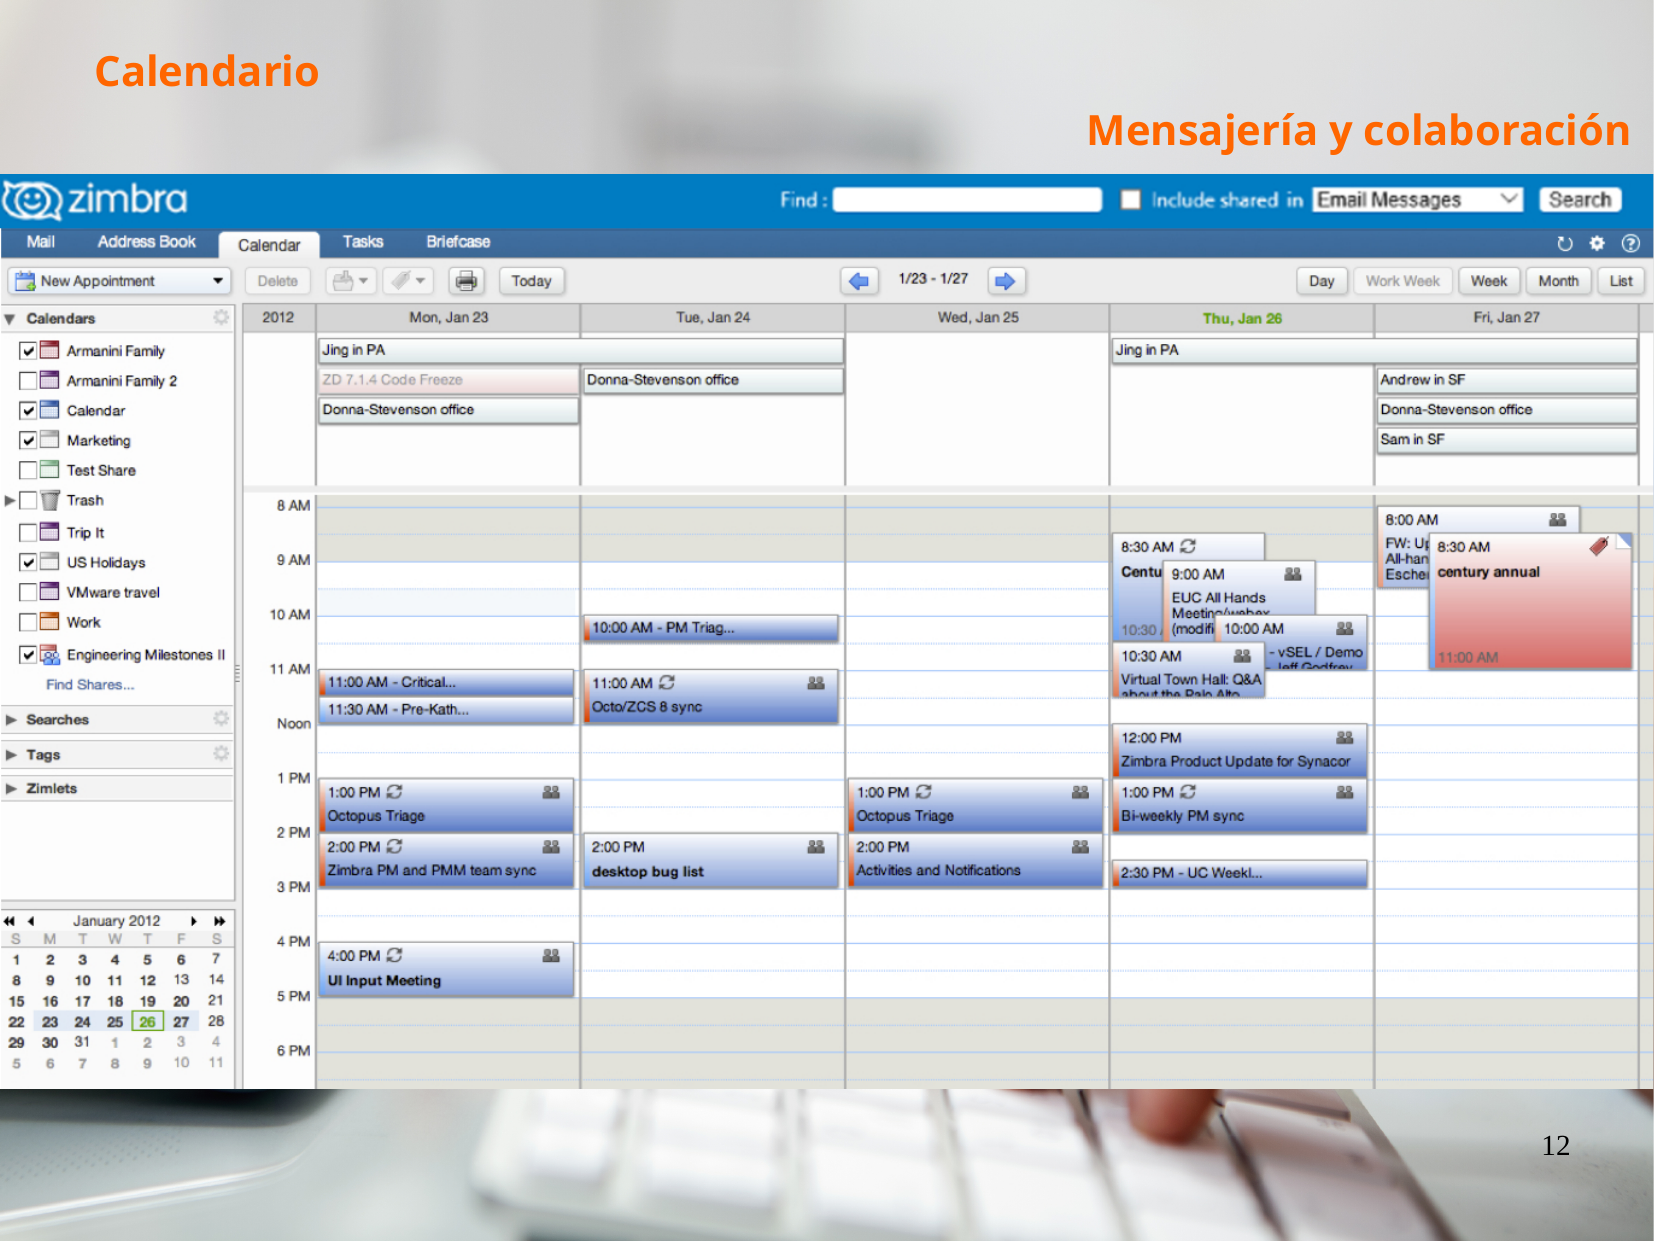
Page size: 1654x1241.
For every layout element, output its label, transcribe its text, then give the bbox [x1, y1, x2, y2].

text_box Calendario [94, 41, 524, 95]
text_box Mensajería y colaboración [1086, 100, 1609, 154]
picture [0, 0, 1654, 1241]
